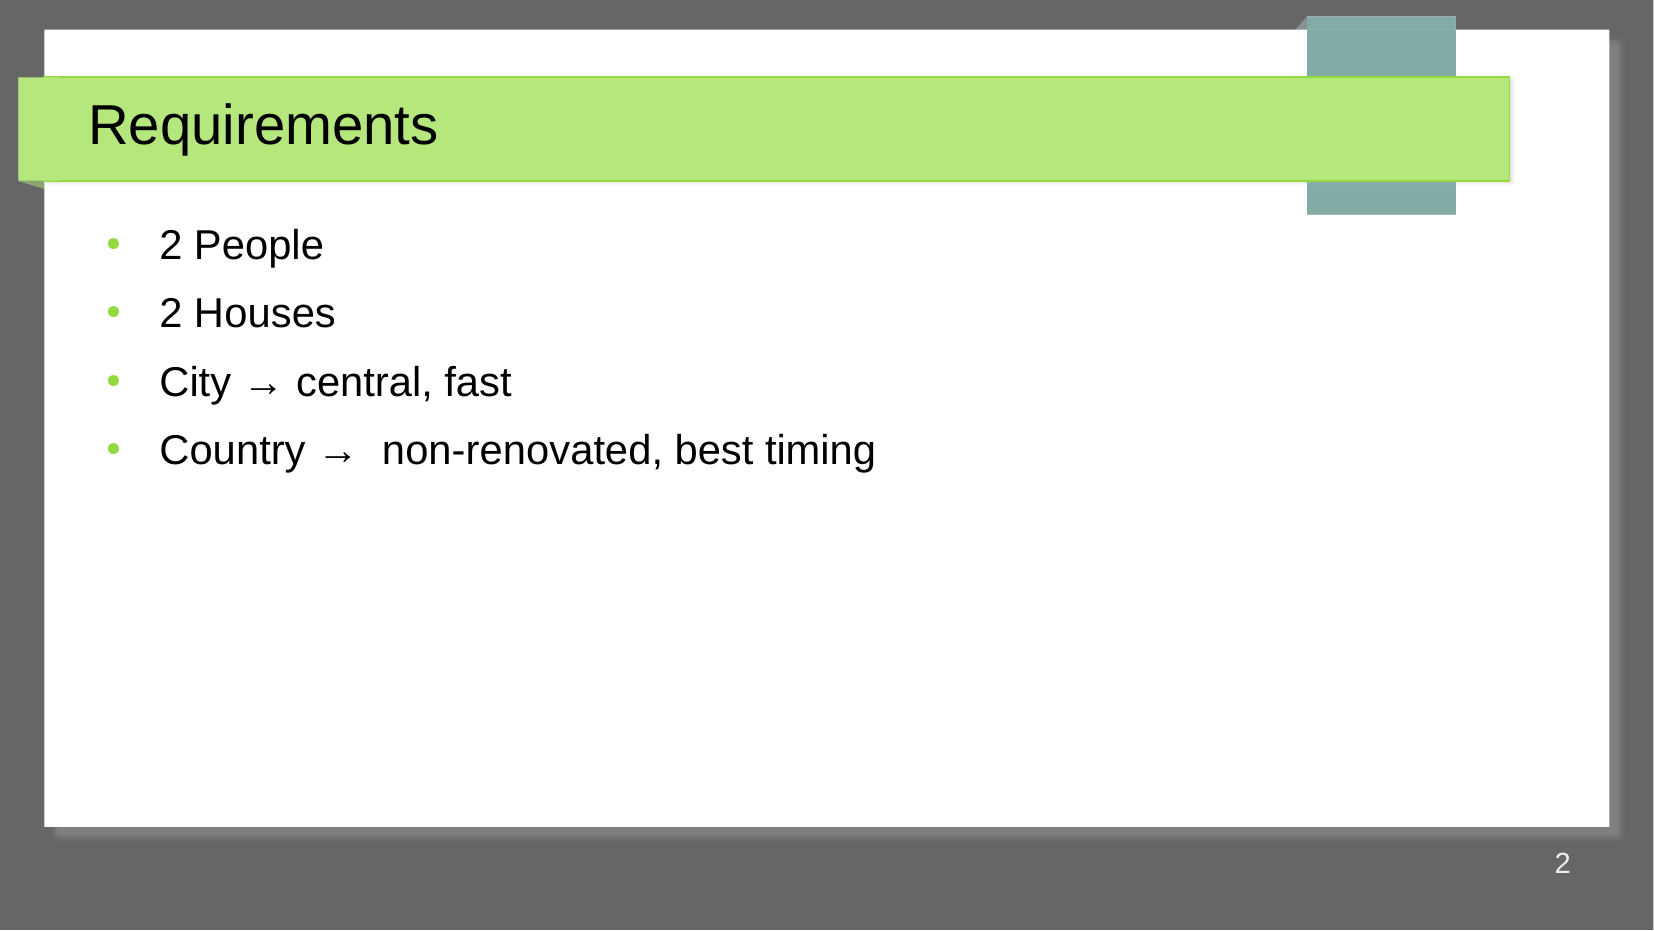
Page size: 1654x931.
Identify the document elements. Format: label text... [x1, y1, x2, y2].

title Requirements [88, 73, 1506, 178]
list 2 People 2 Houses City → central, fast Country → non-renovated, best timing [88, 221, 1565, 813]
